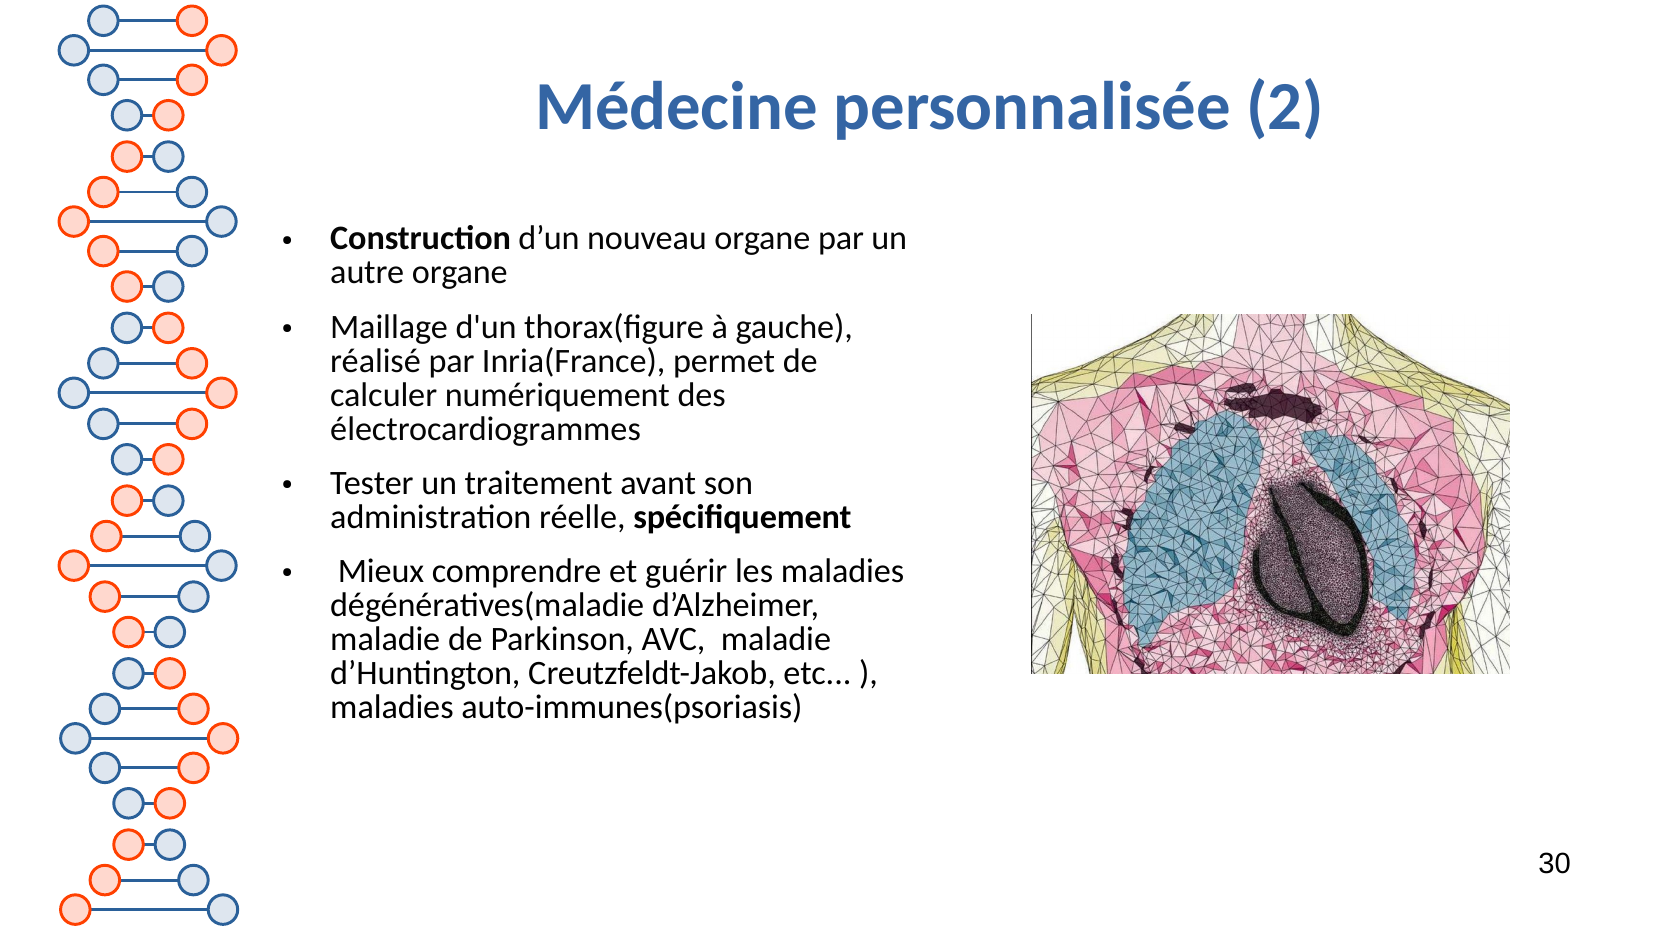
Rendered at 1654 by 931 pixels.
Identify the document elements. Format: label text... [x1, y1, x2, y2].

list Construction d’un nouveau organe par un autre organe Maillage d'un thorax(figure à gauche), réalisé par Inria(France), permet de calculer numériquement des électrocardiogrammes Tester un traitement avant son administration réelle, spécifiquement Mieux comprendre et guérir les maladies dégénératives(maladie d’Alzheimer, maladie de Parkinson, AVC, maladie d’Huntington, Creutzfeldt-Jakob, etc... ), maladies auto-immunes(psoriasis) [265, 224, 915, 764]
picture [1031, 314, 1510, 674]
title Médecine personnalisée (2) [265, 35, 1595, 189]
